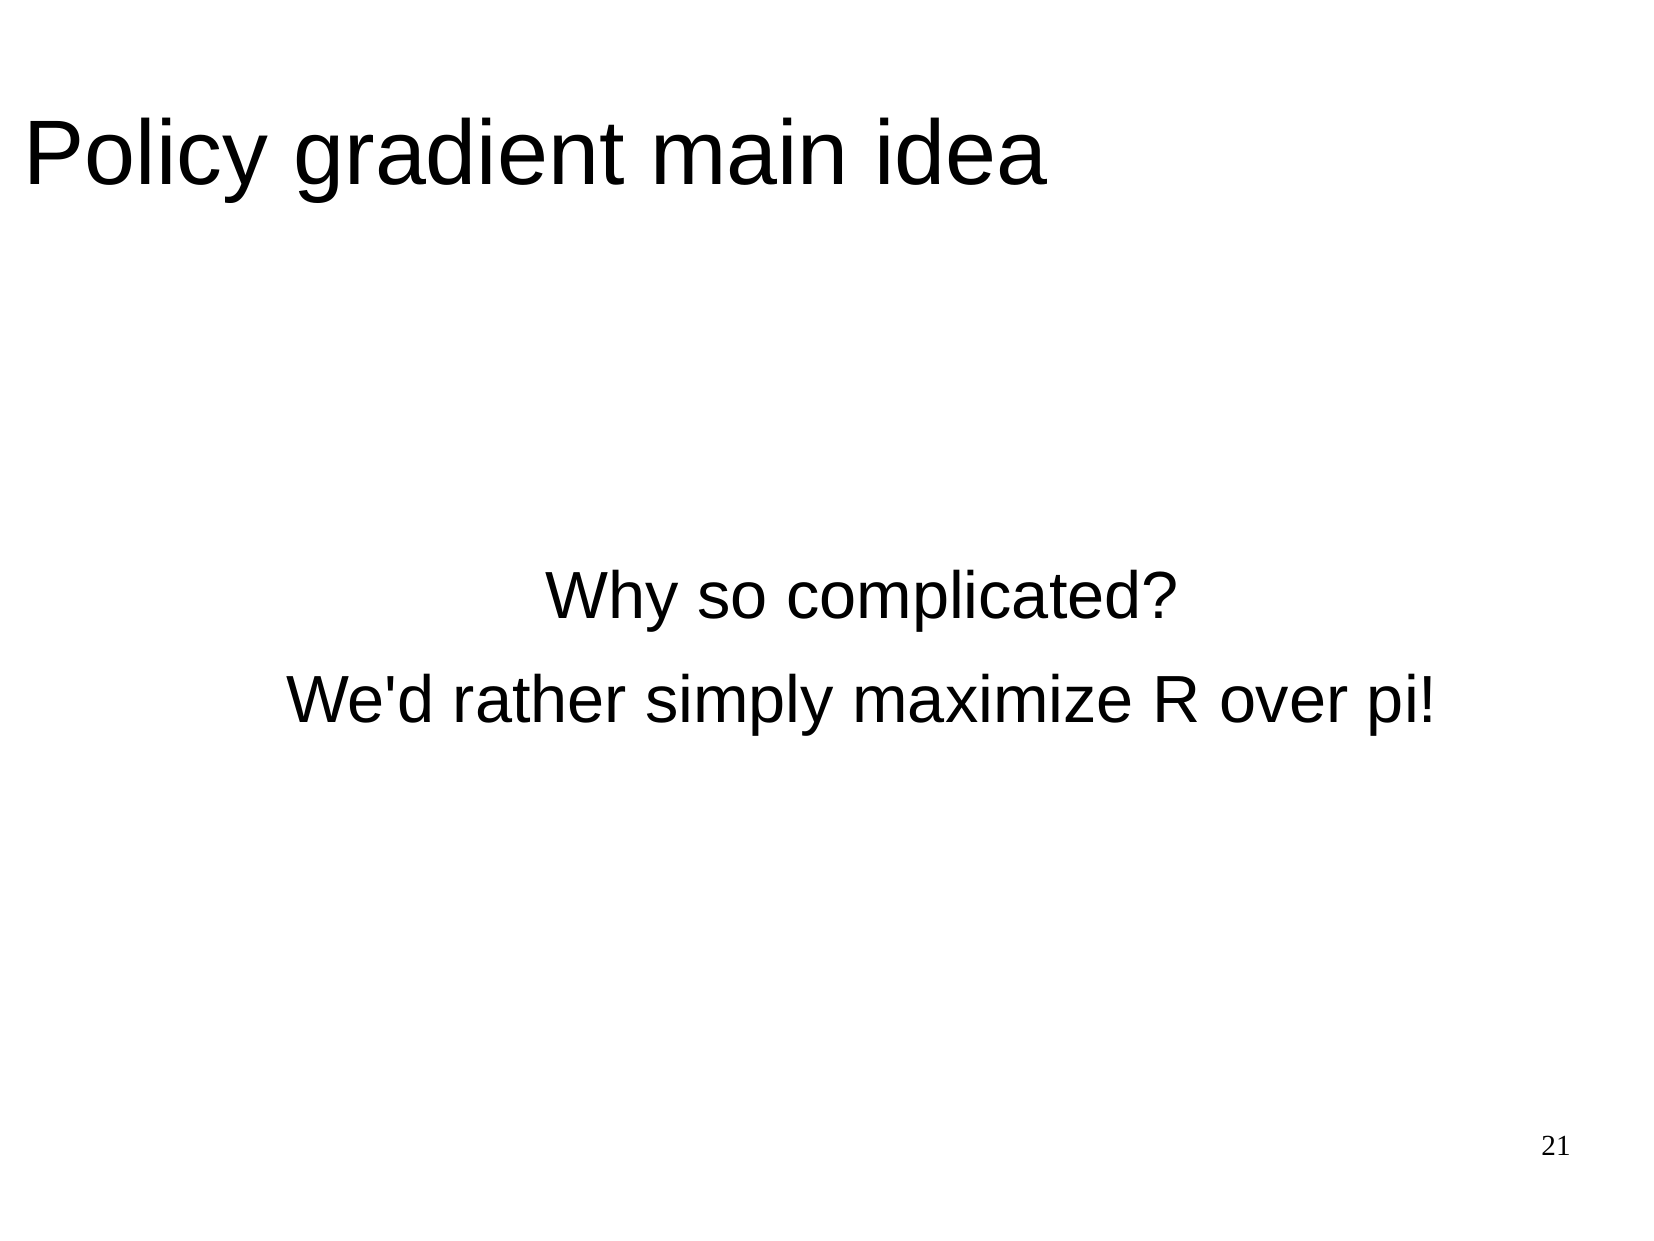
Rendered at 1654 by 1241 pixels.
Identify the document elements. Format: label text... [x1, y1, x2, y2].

list Why so complicated? We'd rather simply maximize R over pi! [82, 349, 1571, 1069]
title Policy gradient main idea [23, 49, 1512, 257]
